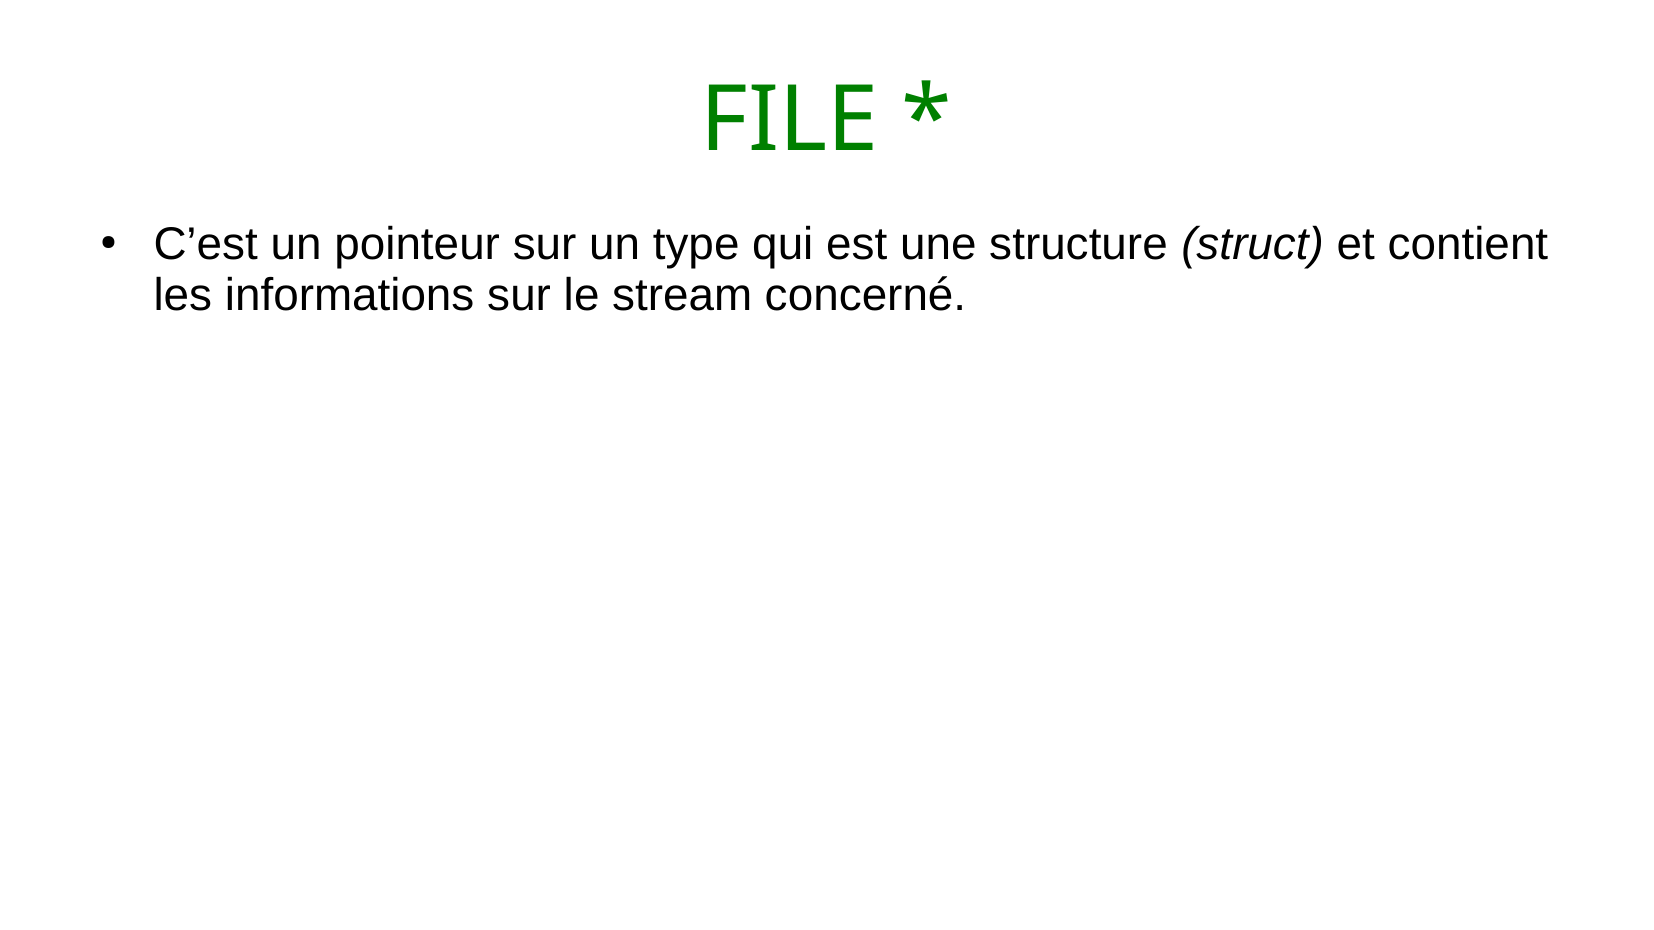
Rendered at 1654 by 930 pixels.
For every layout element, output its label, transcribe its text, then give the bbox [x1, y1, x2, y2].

title FILE * [82, 37, 1571, 193]
list C’est un pointeur sur un type qui est une structure (struct) et contient les informations sur le stream concerné. [82, 217, 1571, 863]
